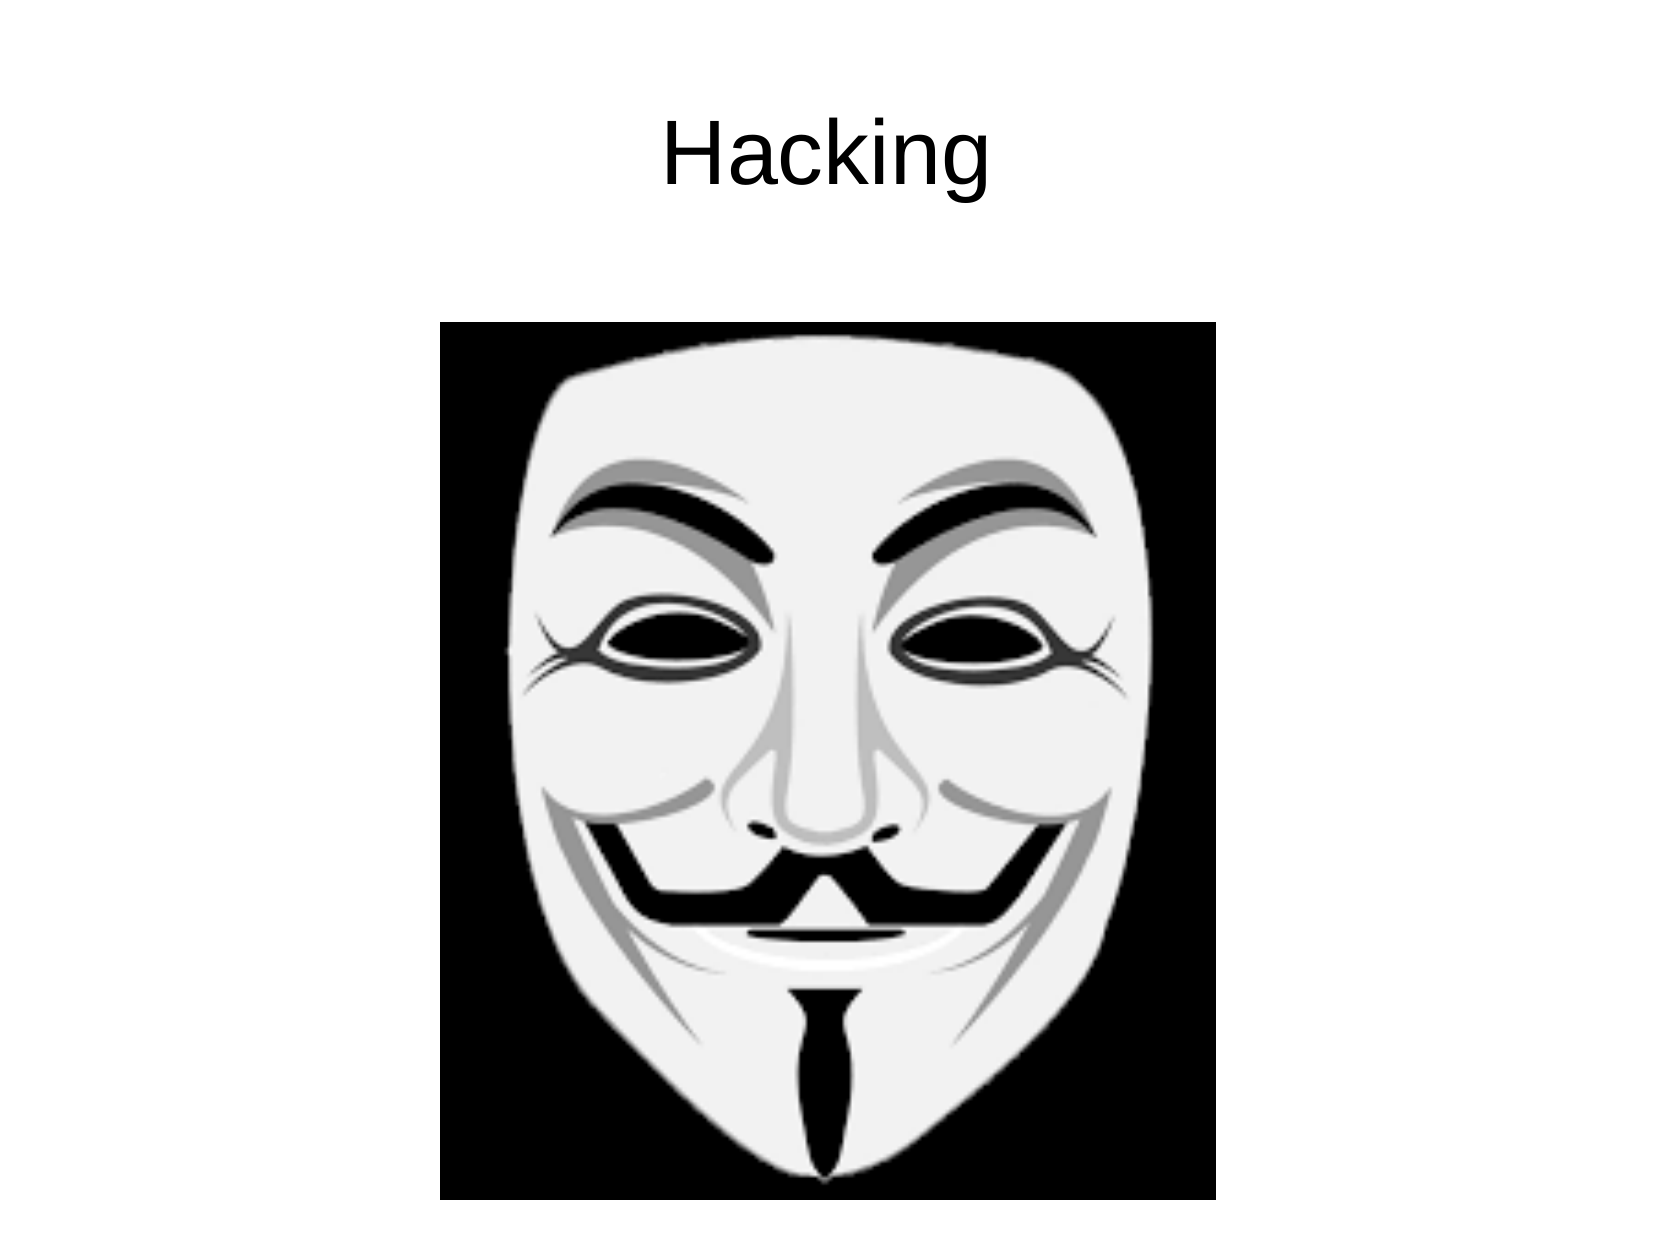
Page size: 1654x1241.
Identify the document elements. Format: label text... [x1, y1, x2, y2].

picture [440, 322, 1216, 1201]
title Hacking [82, 49, 1571, 257]
